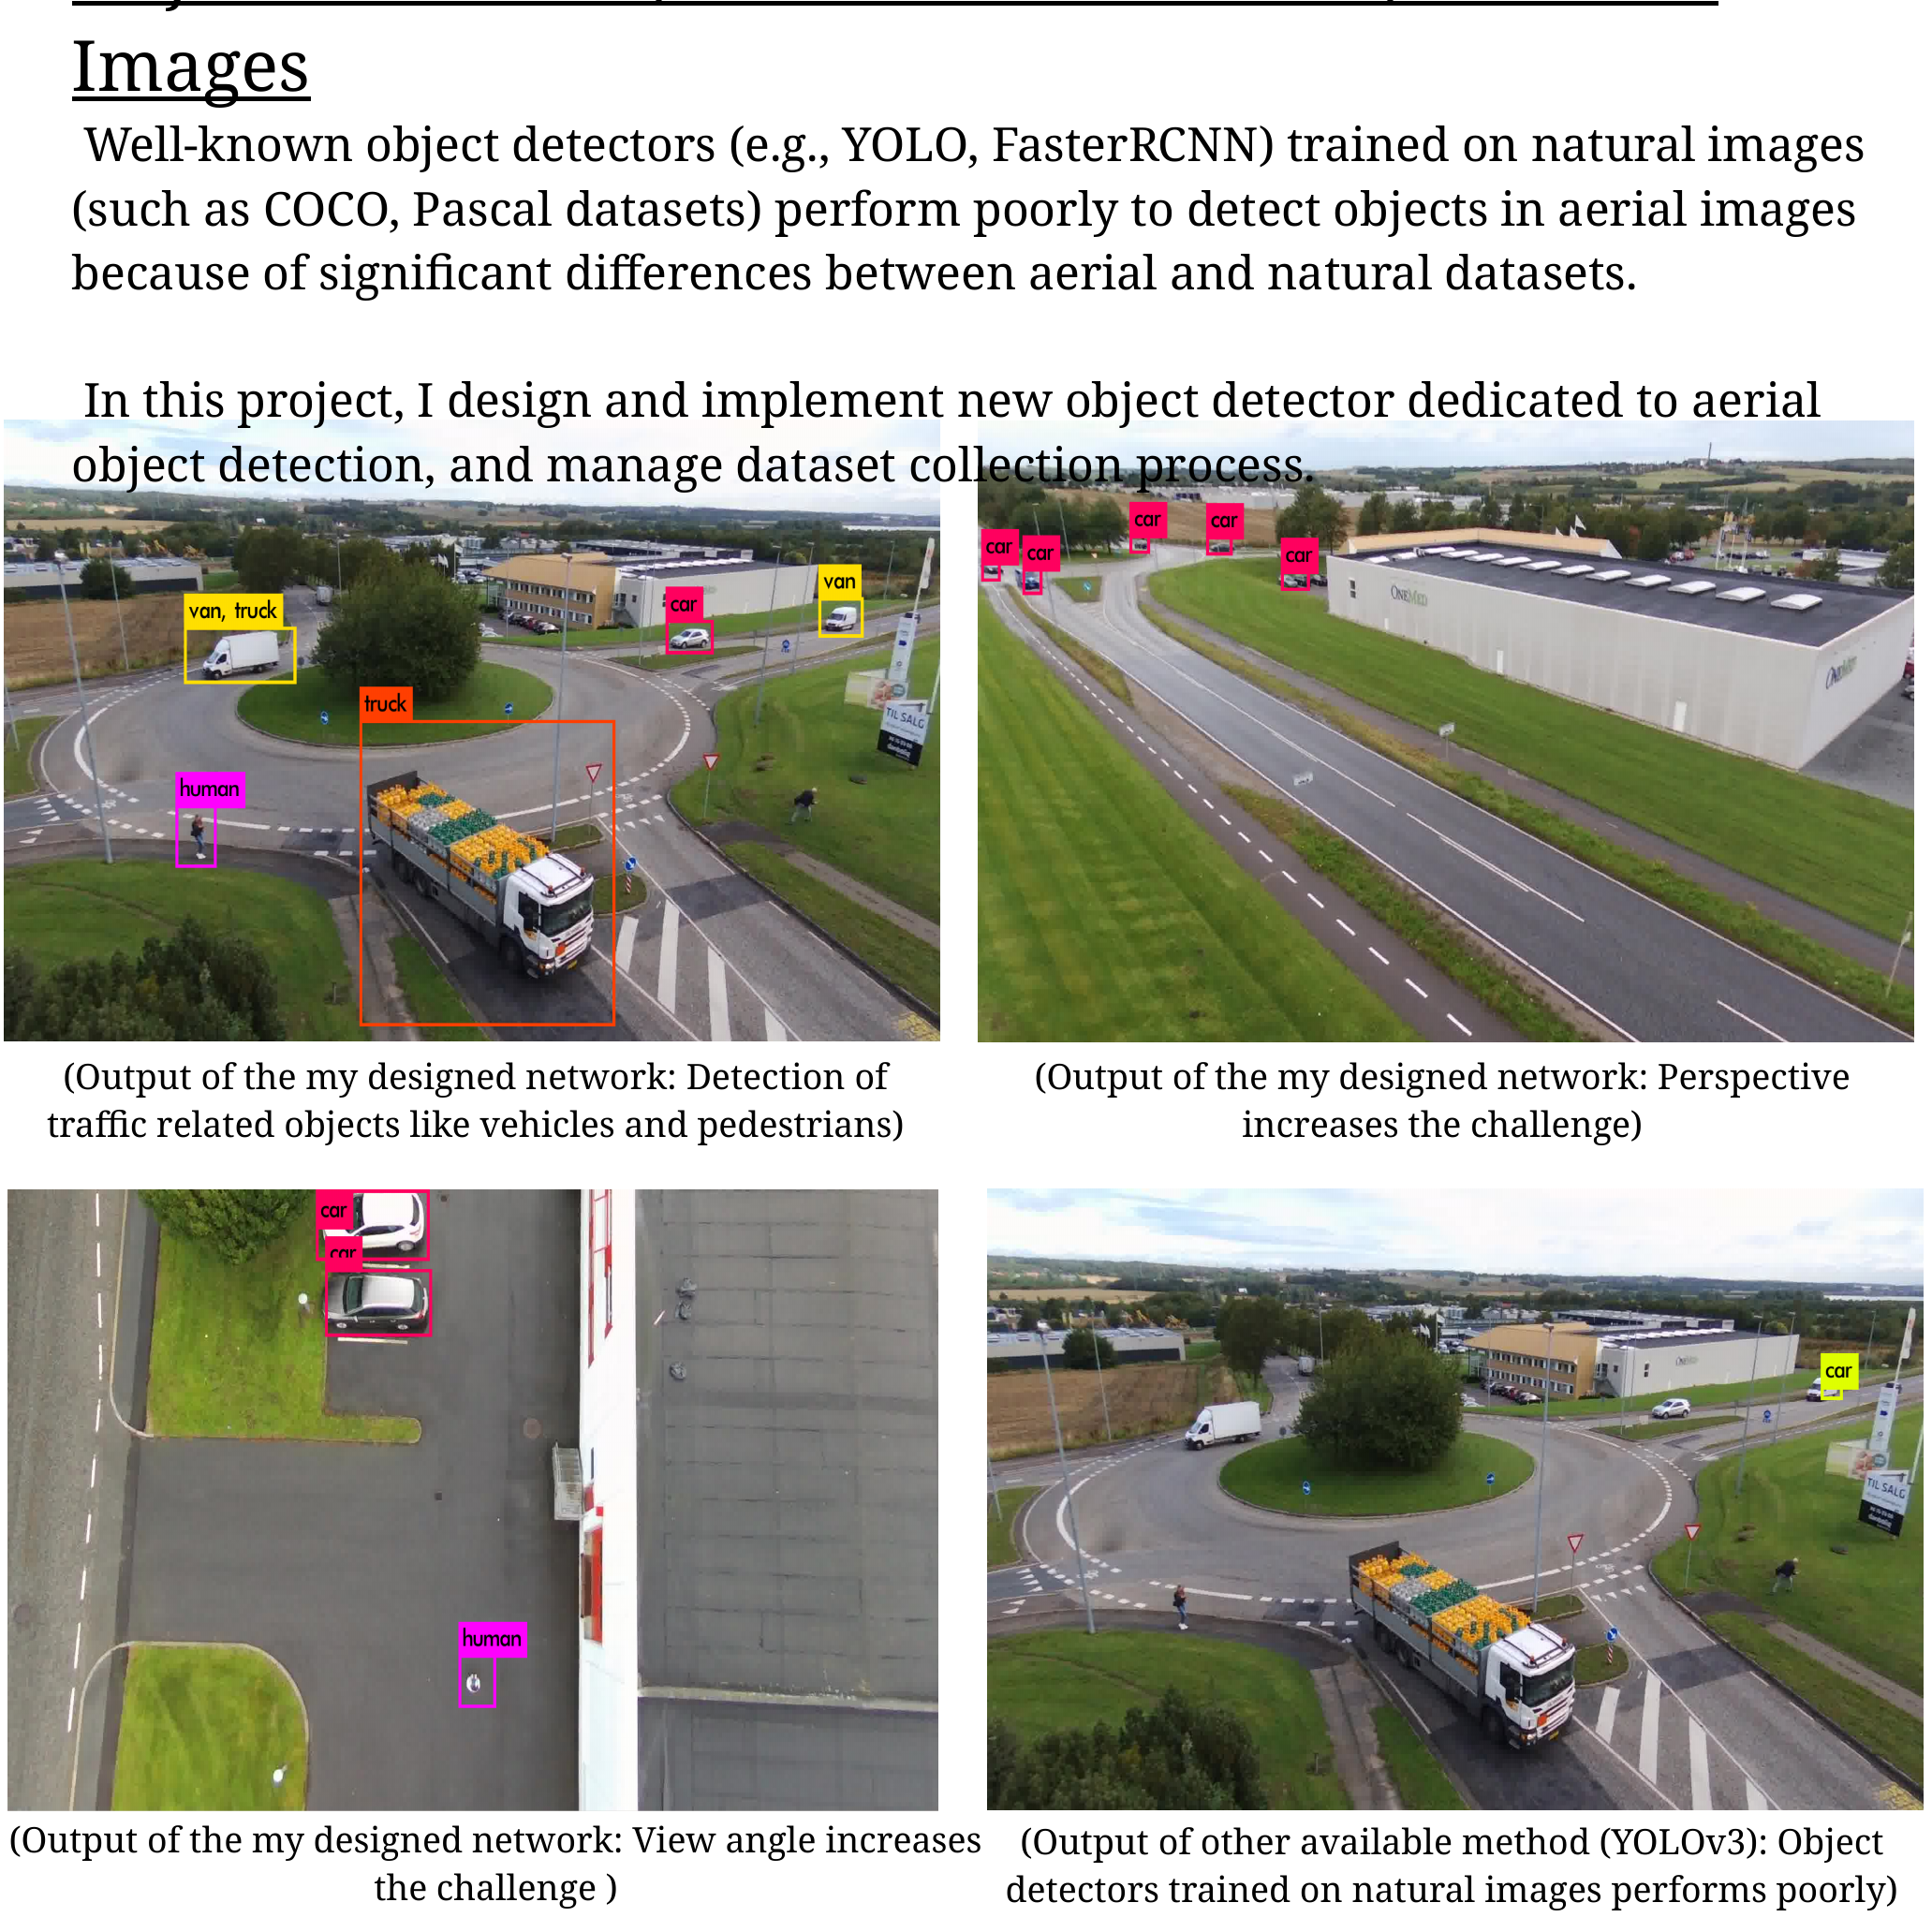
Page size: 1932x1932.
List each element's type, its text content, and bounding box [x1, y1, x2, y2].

text_box (Output of the my designed network: Perspective increases the challenge) [975, 1044, 1911, 1187]
picture [987, 1188, 1924, 1810]
picture [7, 1189, 938, 1811]
picture [978, 420, 1914, 1042]
text_box Object Detection (Vehicles and Humans) in Aerial Images Well-known object detectors (e.g., YOLO, FasterRCNN) trained on natural images (such as COCO, Pascal datasets) perform poorly to detect objects in aerial images because of significant differences between aerial and natural datasets. In this project, I design and implement new object detector dedicated to aerial object detection, and manage dataset collection process. [57, 0, 1897, 419]
text_box (Output of other available method (YOLOv3): Object detectors trained on natural images performs poorly) [1021, 1810, 1918, 1932]
picture [4, 420, 940, 1041]
text_box (Output of the my designed network: Detection of traffic related objects like vehicles and pedestrians) [5, 1044, 948, 1213]
text_box (Output of the my designed network: View angle increases the challenge ) [0, 1807, 1021, 1932]
picture [541, 420, 556, 426]
